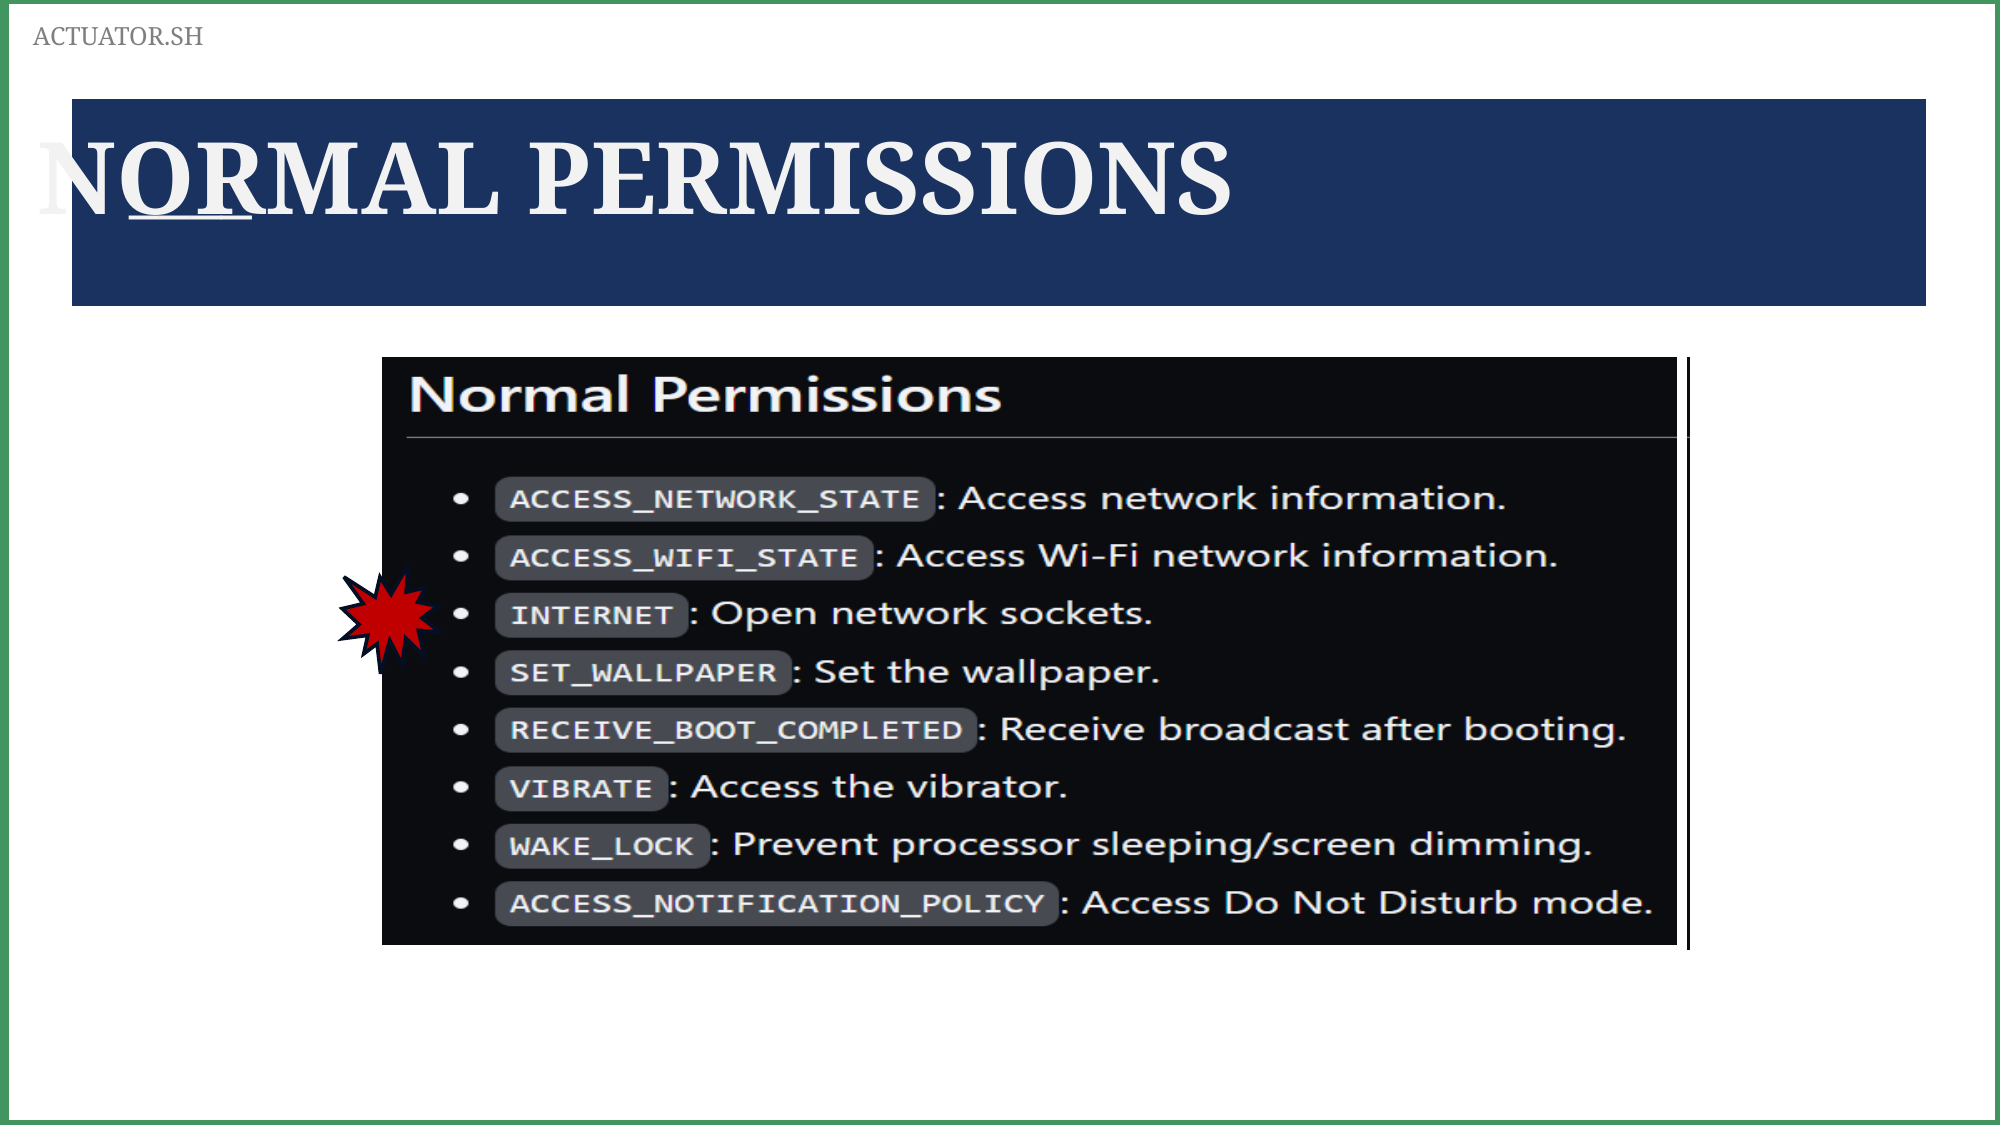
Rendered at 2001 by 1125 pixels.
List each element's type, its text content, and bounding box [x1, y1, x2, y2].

text_box ____ [115, 136, 1872, 828]
text_box [342, 565, 440, 674]
title Normal Permissions [22, 4, 1655, 243]
text_box ____ [380, 354, 1677, 578]
text_box Actuator.sh [17, 12, 295, 62]
picture [382, 357, 1677, 945]
